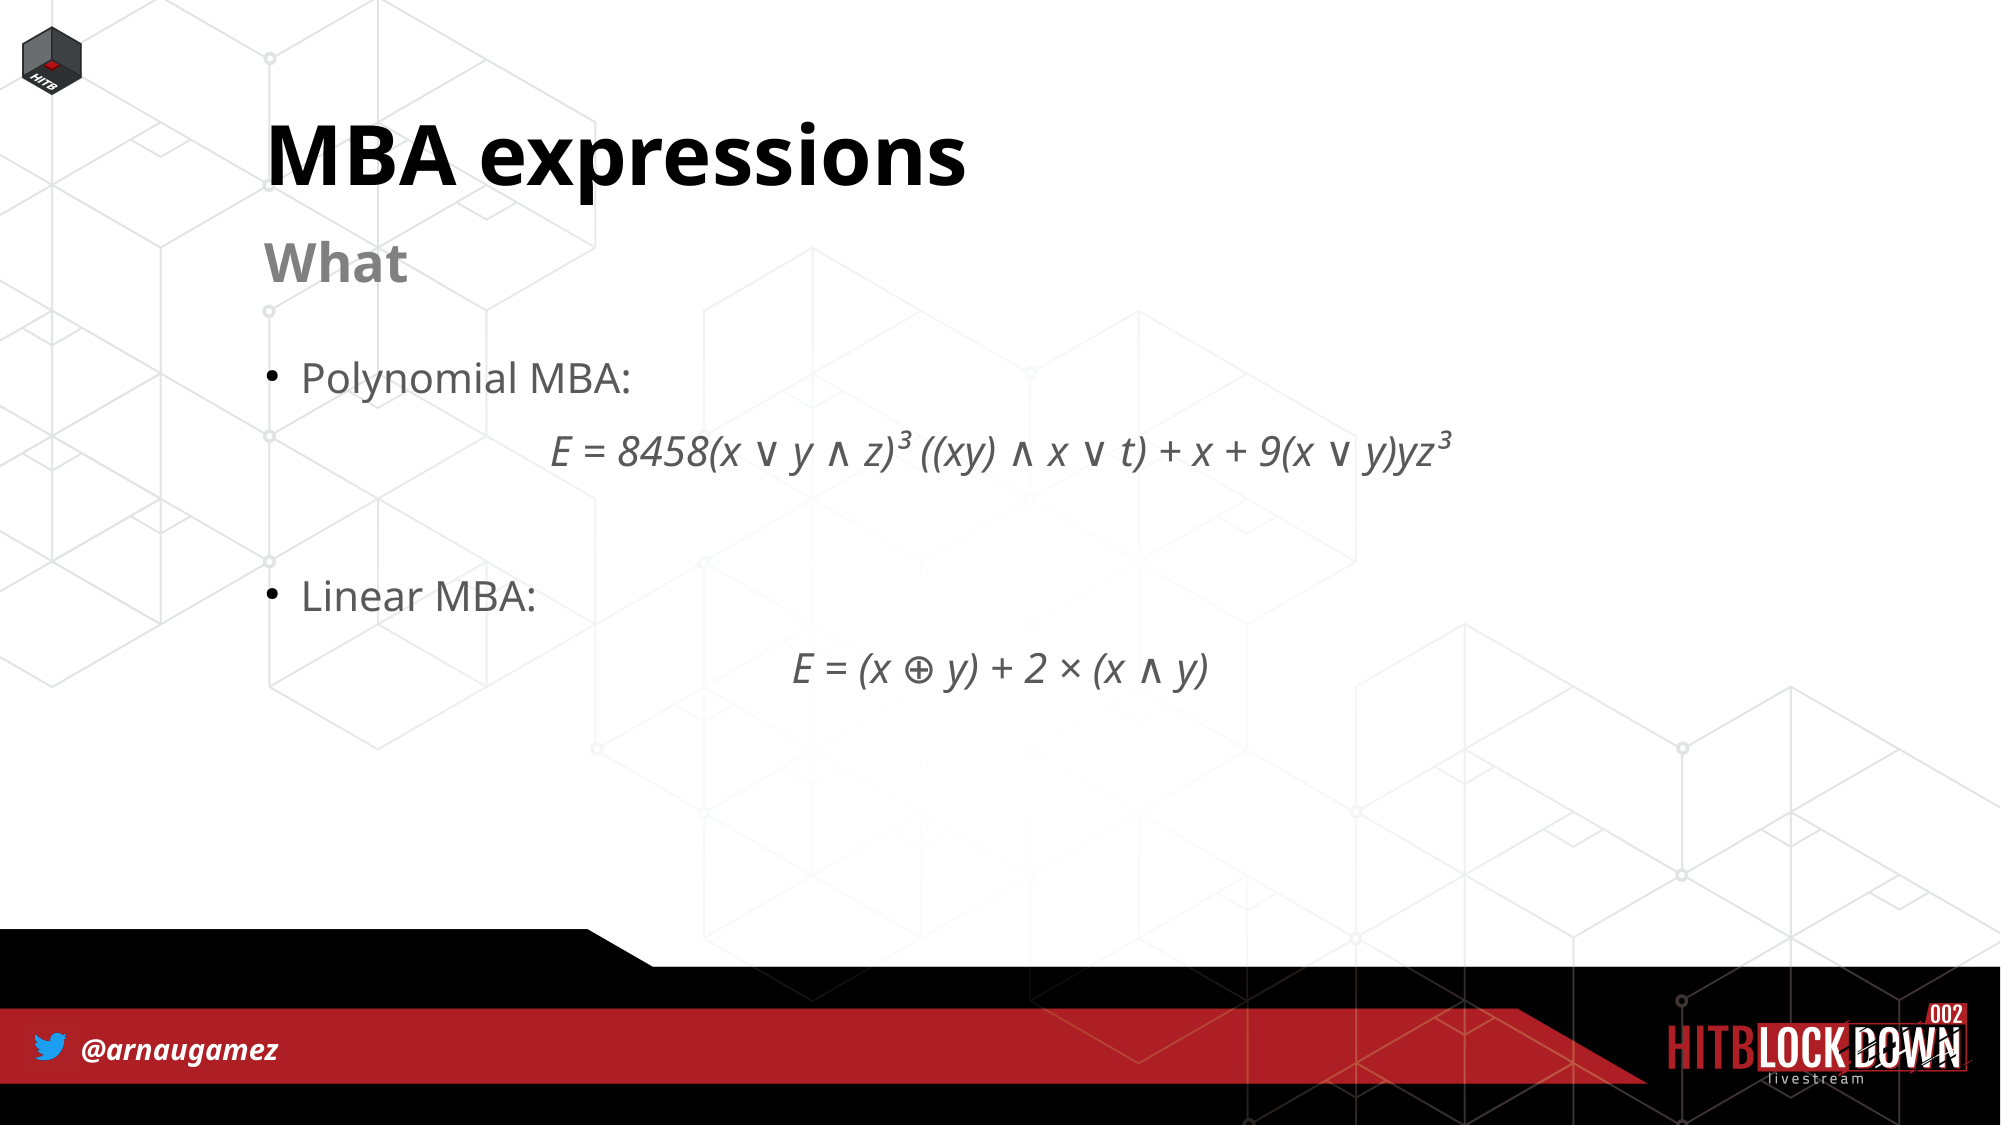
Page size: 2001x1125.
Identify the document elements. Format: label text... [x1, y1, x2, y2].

picture [0, 0, 2001, 1125]
text_box Polynomial MBA: E = 8458(x ∨ y ∧ z)³ ((xy) ∧ x ∨ t) + x + 9(x ∨ y)yz³ Linear MBA: E = (x ⊕ y) + 2 × (x ∧ y) [250, 336, 1751, 916]
title MBA expressions [249, 108, 1750, 210]
text_box What [249, 227, 1790, 322]
